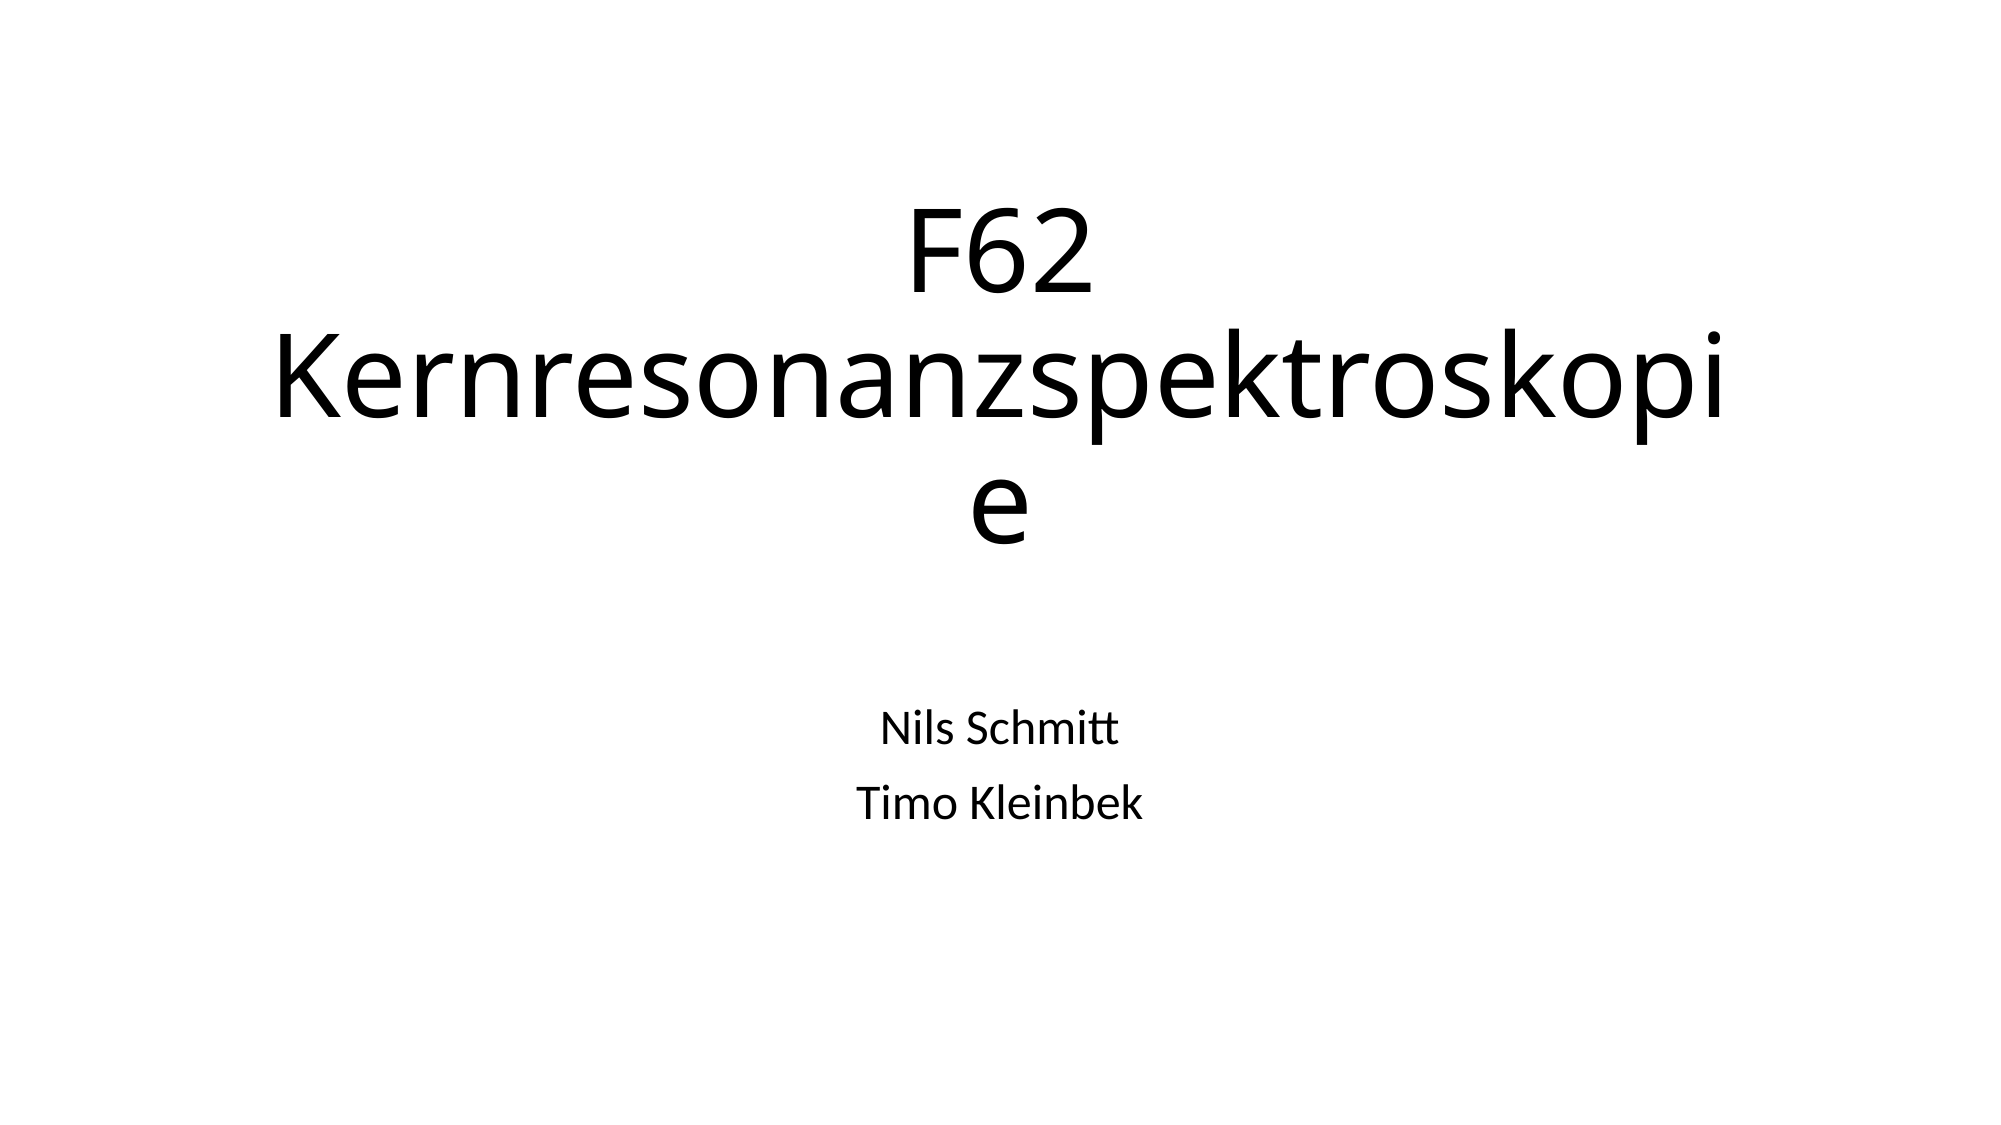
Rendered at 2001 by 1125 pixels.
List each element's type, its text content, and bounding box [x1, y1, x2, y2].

subtitle Nils Schmitt Timo Kleinbek [249, 694, 1750, 966]
title F62 Kernresonanzspektroskopie [249, 184, 1750, 576]
